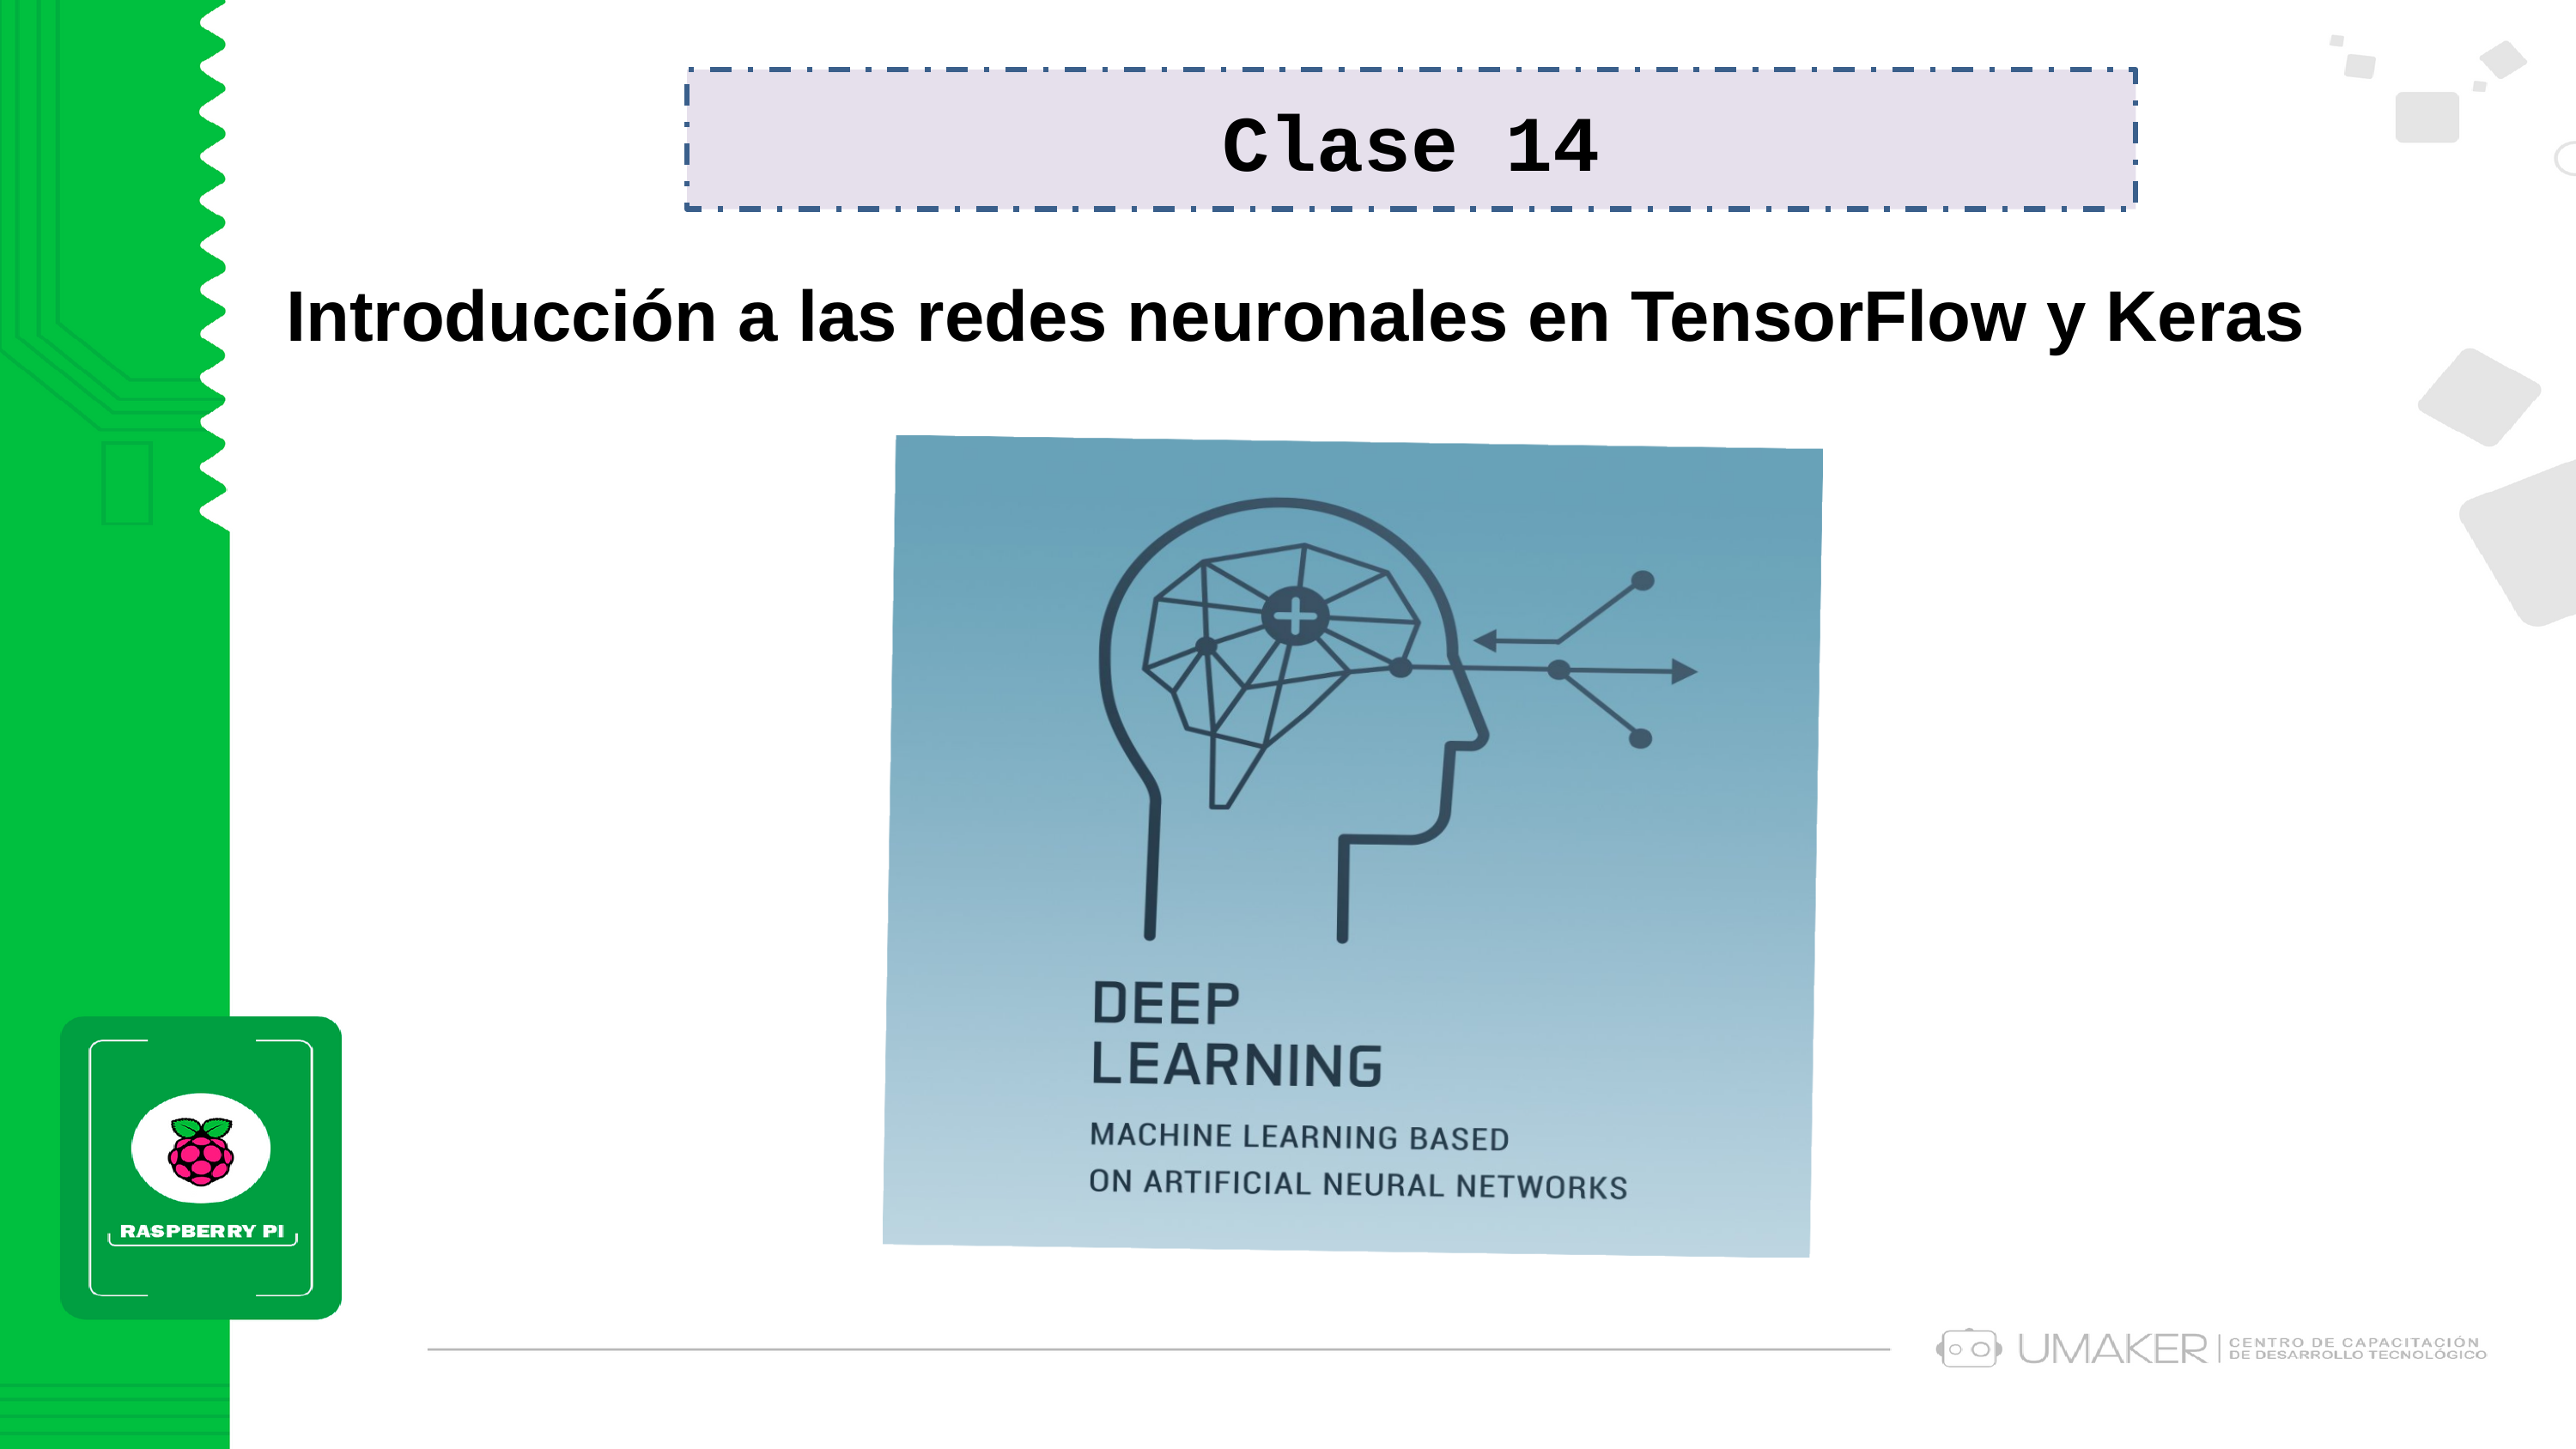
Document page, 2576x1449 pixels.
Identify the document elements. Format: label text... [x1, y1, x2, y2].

text_box Introducción a las redes neuronales en TensorFlow y Keras [229, 264, 2363, 416]
text_box Clase 14 [687, 70, 2136, 209]
picture [0, 0, 2576, 1449]
